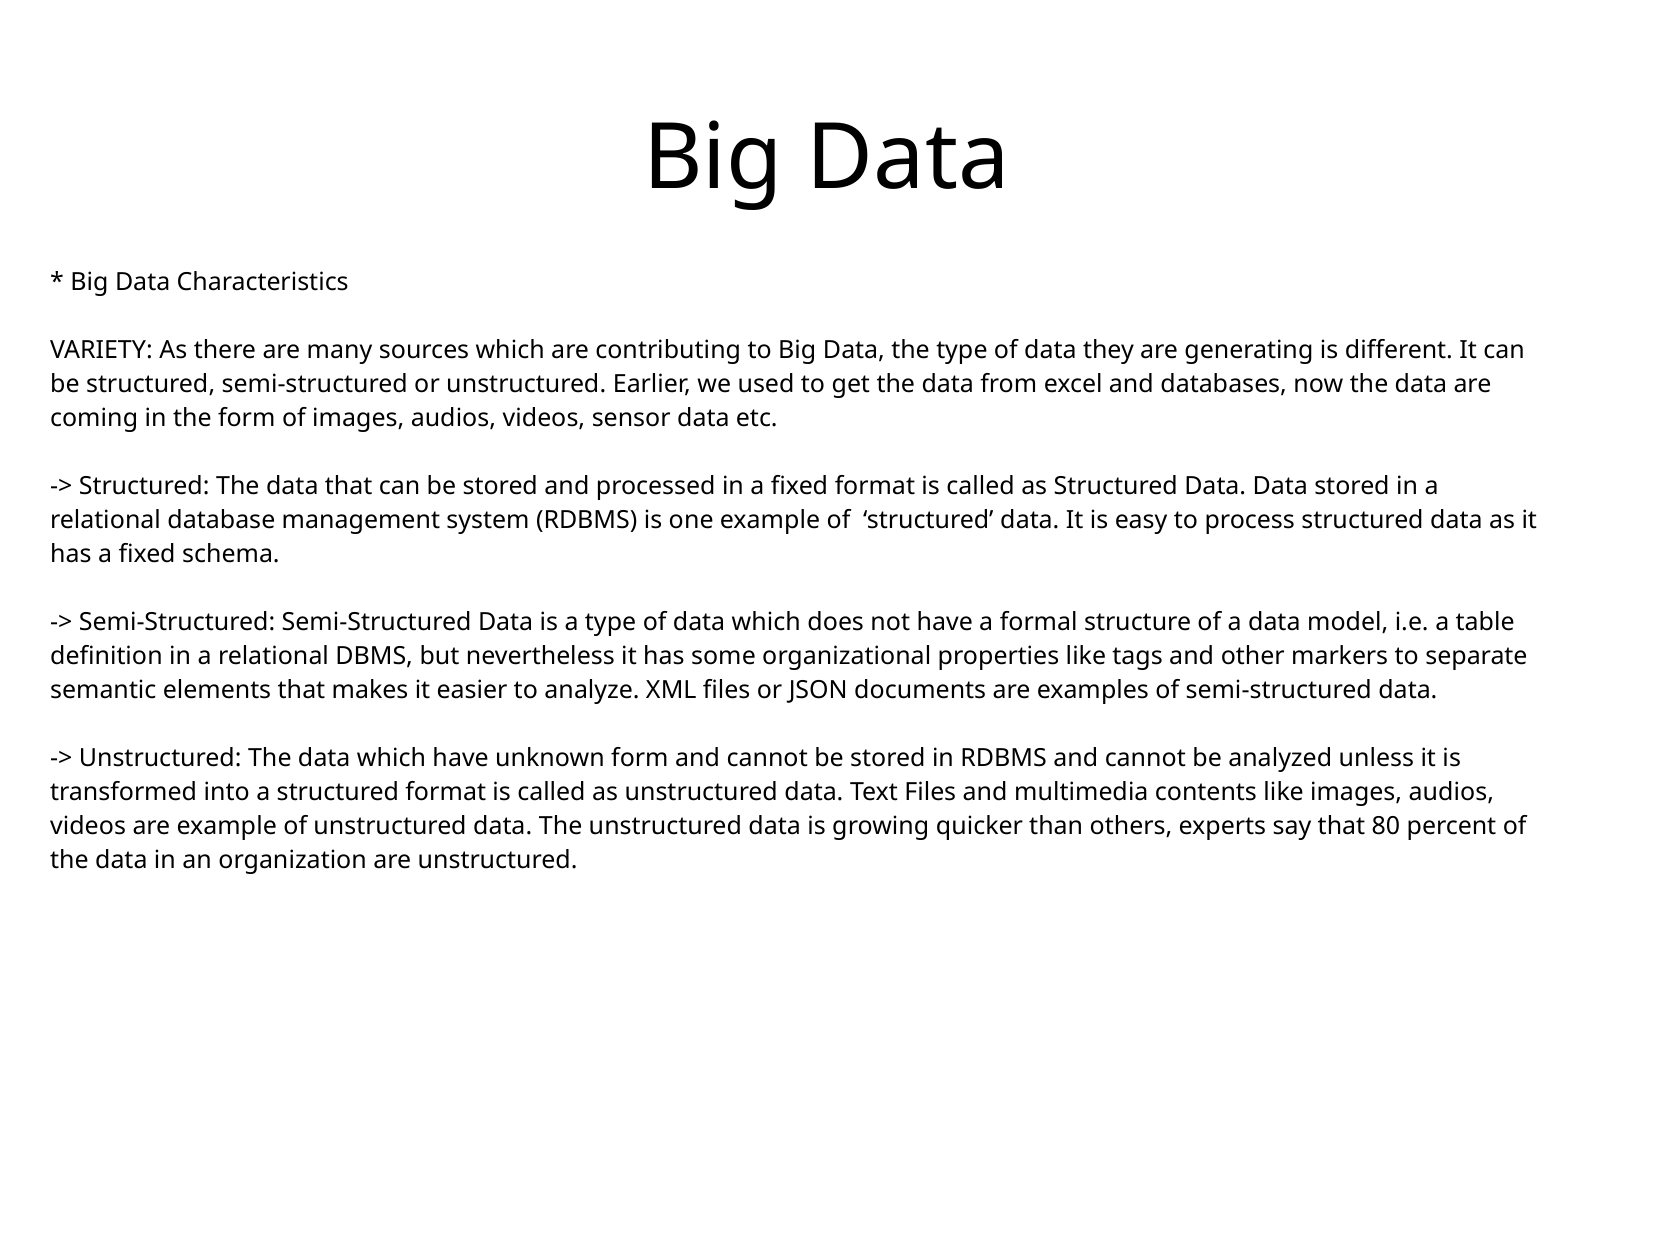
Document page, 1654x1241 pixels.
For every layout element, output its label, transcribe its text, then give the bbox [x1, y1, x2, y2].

text_box * Big Data Characteristics VARIETY: As there are many sources which are contributing to Big Data, the type of data they are generating is different. It can be structured, semi-structured or unstructured. Earlier, we used to get the data from excel and databases, now the data are coming in the form of images, audios, videos, sensor data etc. -> Structured: The data that can be stored and processed in a fixed format is called as Structured Data. Data stored in a relational database management system (RDBMS) is one example of ‘structured’ data. It is easy to process structured data as it has a fixed schema. -> Semi-Structured: Semi-Structured Data is a type of data which does not have a formal structure of a data model, i.e. a table definition in a relational DBMS, but nevertheless it has some organizational properties like tags and other markers to separate semantic elements that makes it easier to analyze. XML files or JSON documents are examples of semi-structured data. -> Unstructured: The data which have unknown form and cannot be stored in RDBMS and cannot be analyzed unless it is transformed into a structured format is called as unstructured data. Text Files and multimedia contents like images, audios, videos are example of unstructured data. The unstructured data is growing quicker than others, experts say that 80 percent of the data in an organization are unstructured. [35, 256, 1571, 858]
title Big Data [82, 49, 1571, 256]
